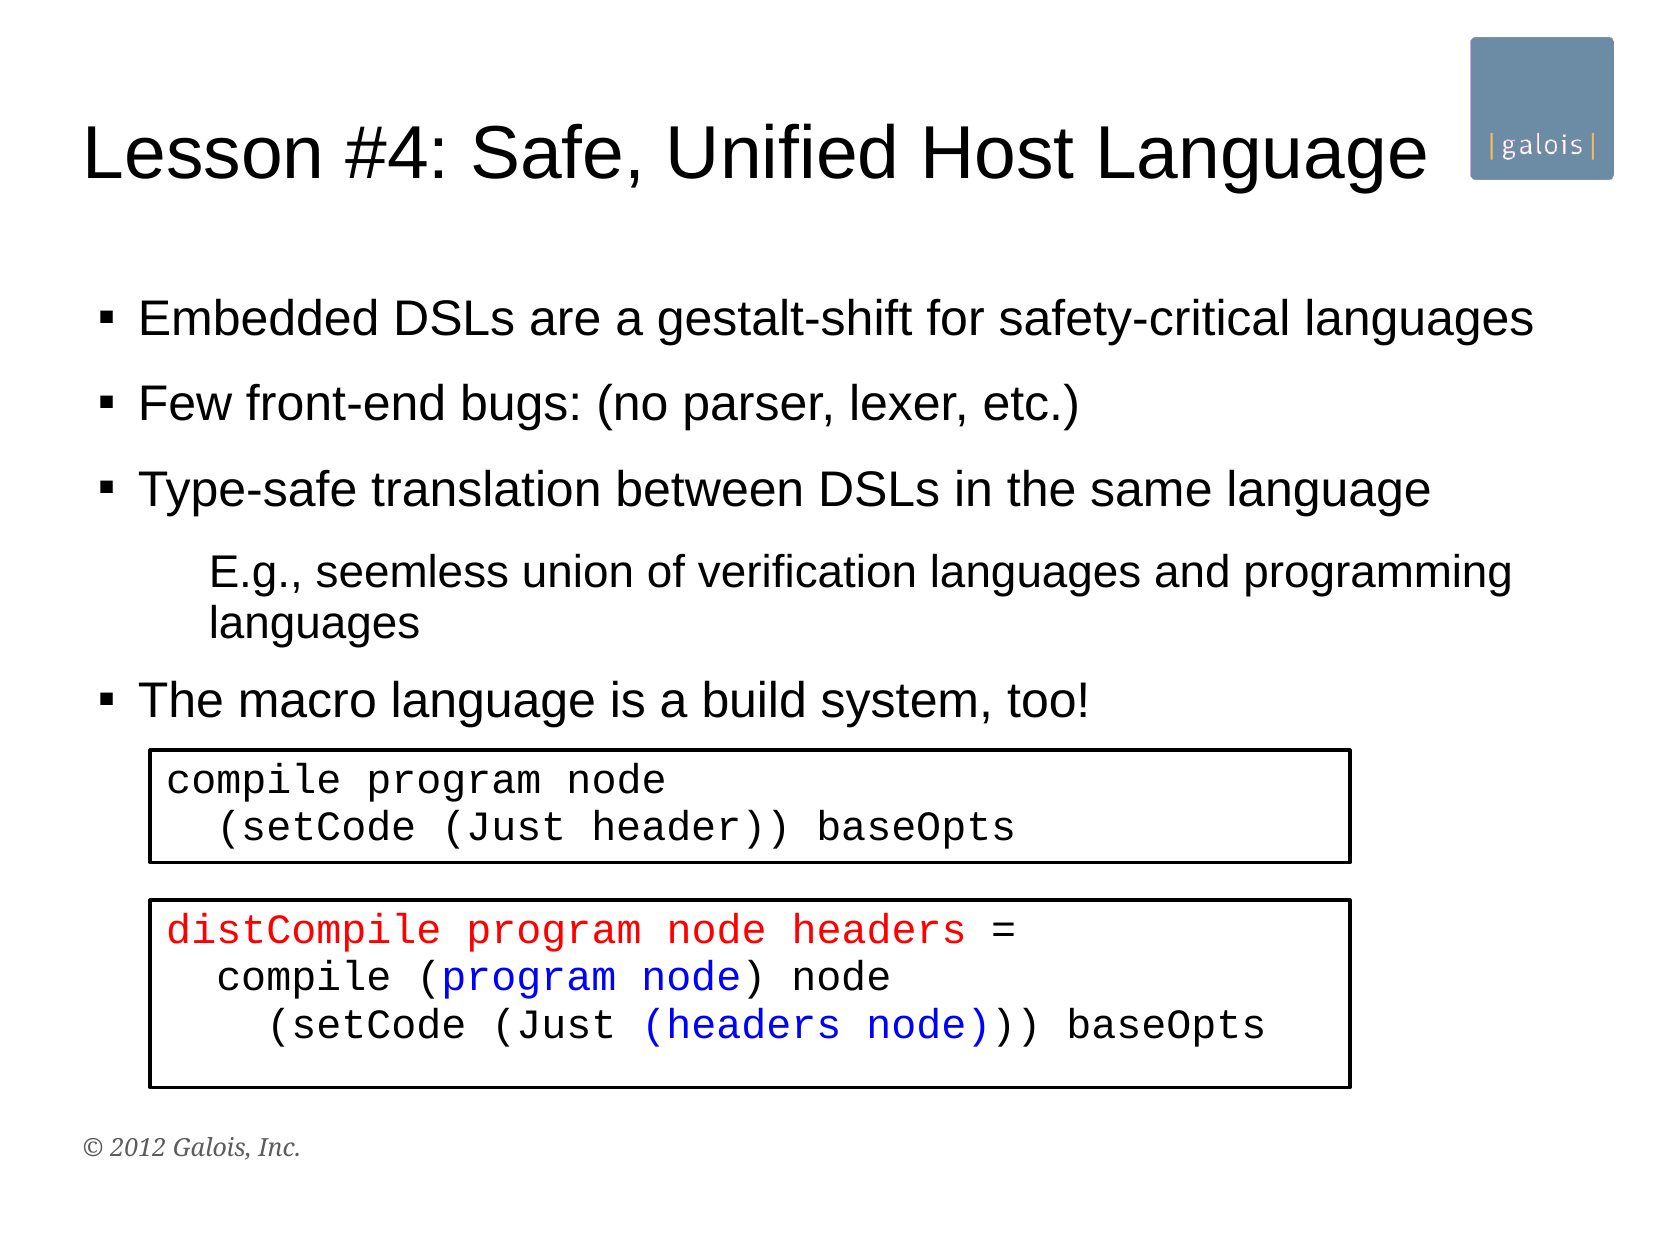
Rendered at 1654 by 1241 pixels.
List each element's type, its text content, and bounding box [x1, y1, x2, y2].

text_box distCompile program node headers = compile (program node) node (setCode (Just (headers node))) baseOpts [150, 900, 1351, 1088]
list Embedded DSLs are a gestalt-shift for safety-critical languages Few front-end bugs: (no parser, lexer, etc.) Type-safe translation between DSLs in the same language E.g., seemless union of verification languages and programming languages The macro language is a build system, too! [82, 290, 1571, 1109]
text_box compile program node (setCode (Just header)) baseOpts [150, 750, 1351, 863]
title Lesson #4: Safe, Unified Host Language [82, 49, 1571, 257]
picture [1462, 29, 1621, 188]
